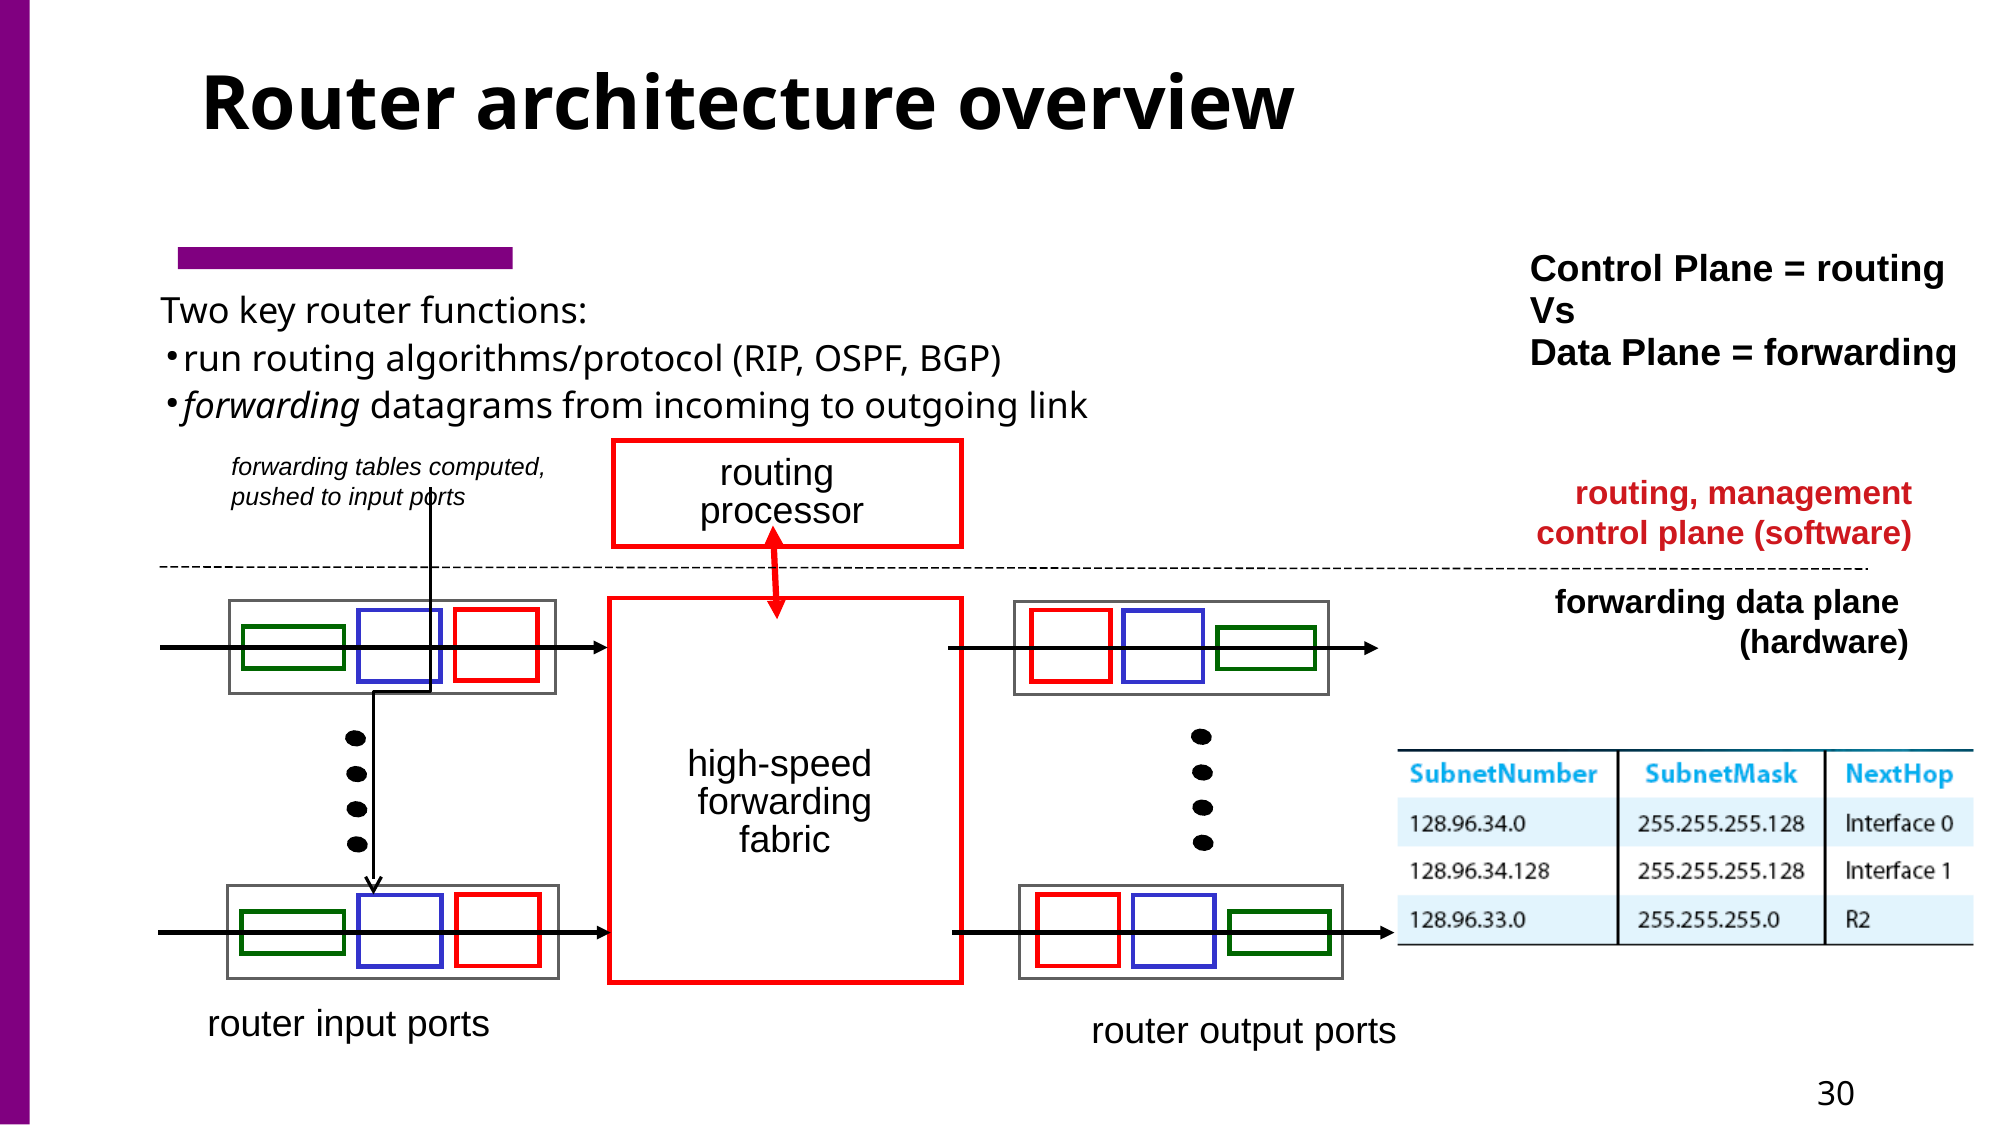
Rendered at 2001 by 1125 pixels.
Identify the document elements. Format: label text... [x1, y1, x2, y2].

picture [1395, 749, 1984, 956]
text_box [375, 650, 556, 694]
text_box [345, 730, 366, 746]
text_box [609, 598, 962, 983]
text_box [1191, 729, 1211, 745]
text_box [1014, 650, 1329, 695]
text_box [229, 650, 429, 694]
text_box [1193, 835, 1213, 851]
text_box routing processor [685, 447, 880, 539]
text_box [347, 801, 367, 817]
text_box [227, 885, 559, 930]
text_box high-speed forwarding fabric [672, 737, 898, 868]
list Two key router functions: run routing algorithms/protocol (RIP, OSPF, BGP) forwarding datagrams from incoming to outgoing link [145, 120, 1923, 436]
text_box [1014, 601, 1329, 646]
text_box [227, 935, 559, 979]
text_box [1193, 800, 1213, 816]
text_box [347, 766, 367, 782]
title Router architecture overview [150, 49, 1851, 120]
text_box router output ports [1076, 998, 1413, 1059]
text_box [1019, 935, 1343, 979]
text_box [613, 440, 962, 547]
text_box Control Plane = routing Vs Data Plane = forwarding [1515, 239, 1974, 381]
text_box [432, 600, 556, 645]
text_box [347, 837, 367, 852]
text_box router input ports [192, 991, 506, 1053]
text_box [1019, 885, 1343, 930]
text_box forwarding data plane (hardware) [1500, 572, 1924, 669]
text_box forwarding tables computed, pushed to input ports [216, 442, 562, 519]
text_box routing, management control plane (software) [1391, 463, 1928, 559]
text_box [1192, 765, 1213, 780]
text_box [229, 600, 429, 645]
